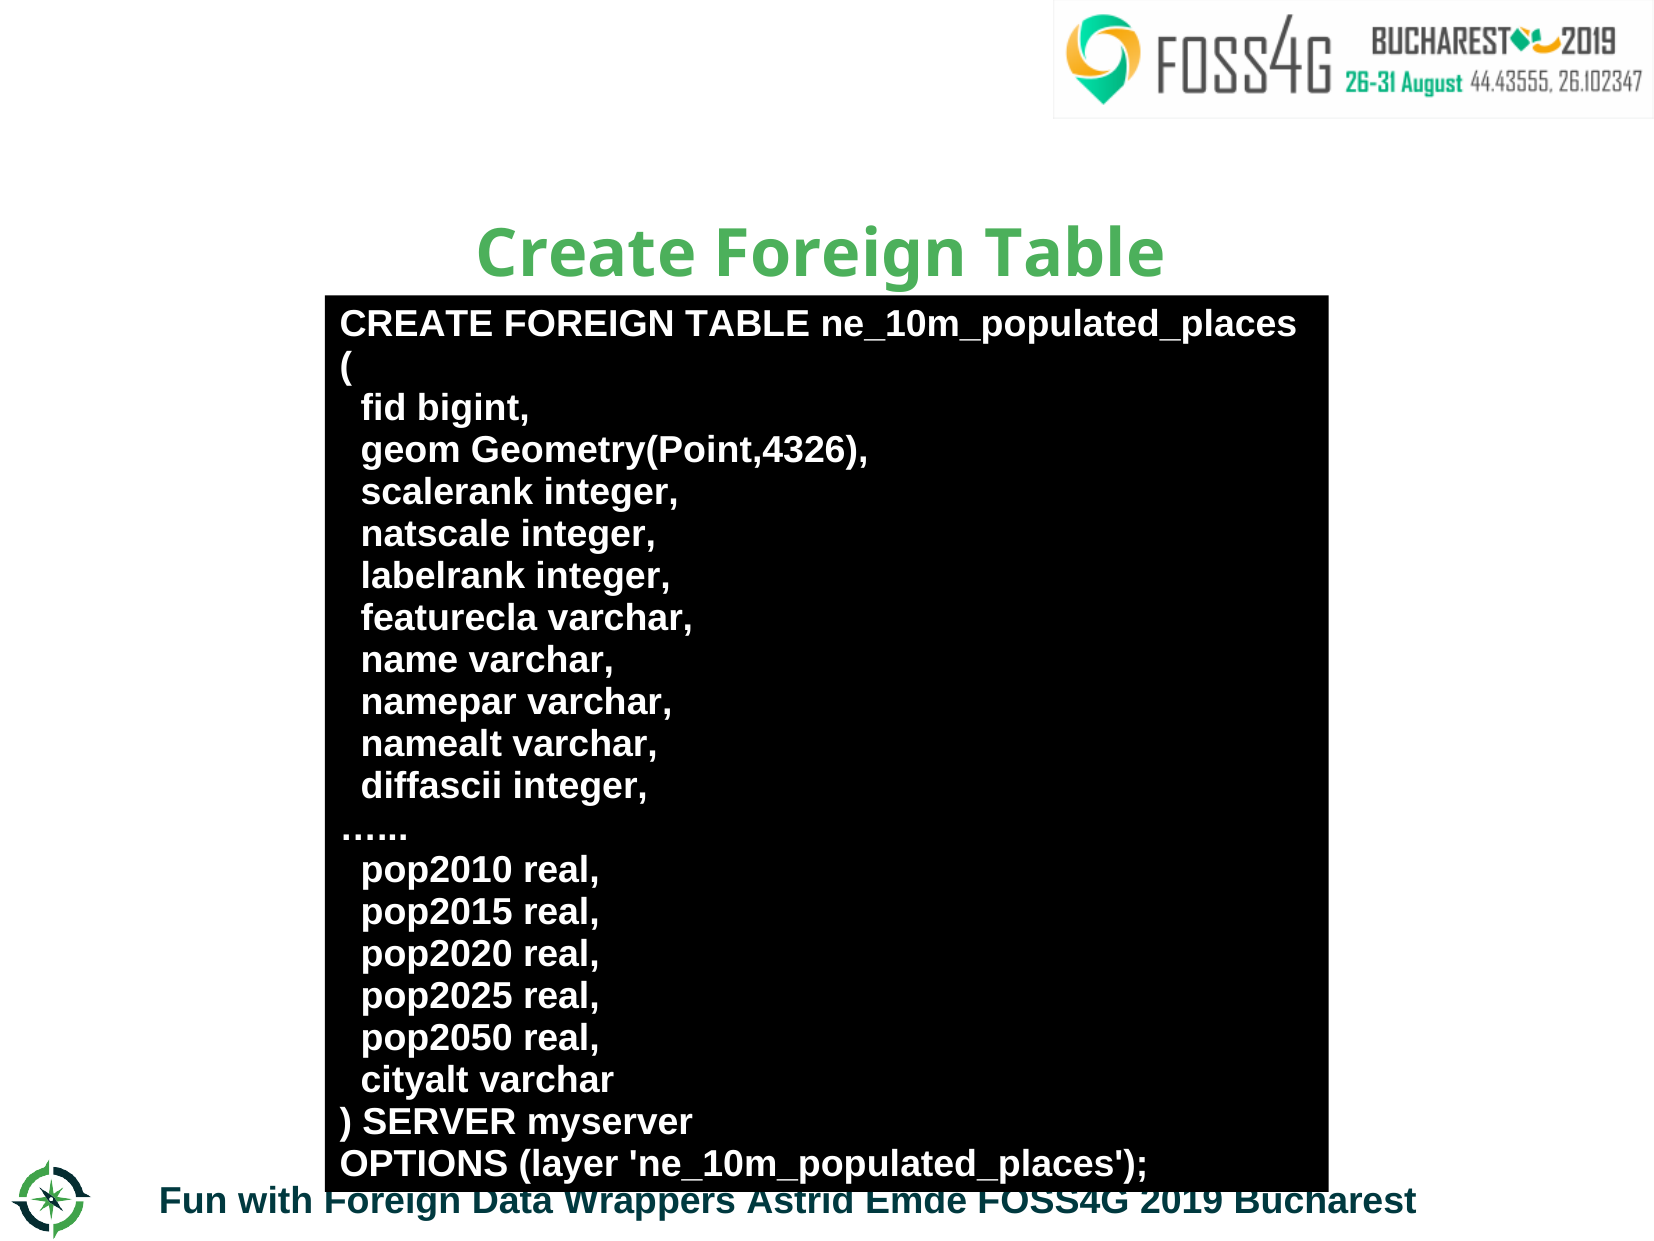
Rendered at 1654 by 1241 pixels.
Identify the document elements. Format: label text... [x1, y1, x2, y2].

title Create Foreign Table [76, 177, 1565, 325]
picture [1053, 0, 1654, 119]
text_box CREATE FOREIGN TABLE ne_10m_populated_places ( fid bigint, geom Geometry(Point,4326), scalerank integer, natscale integer, labelrank integer, featurecla varchar, name varchar, namepar varchar, namealt varchar, diffascii integer, …... pop2010 real, pop2015 real, pop2020 real, pop2025 real, pop2050 real, cityalt varchar ) SERVER myserver OPTIONS (layer 'ne_10m_populated_places'); [324, 295, 1329, 1192]
picture [10, 1158, 92, 1240]
